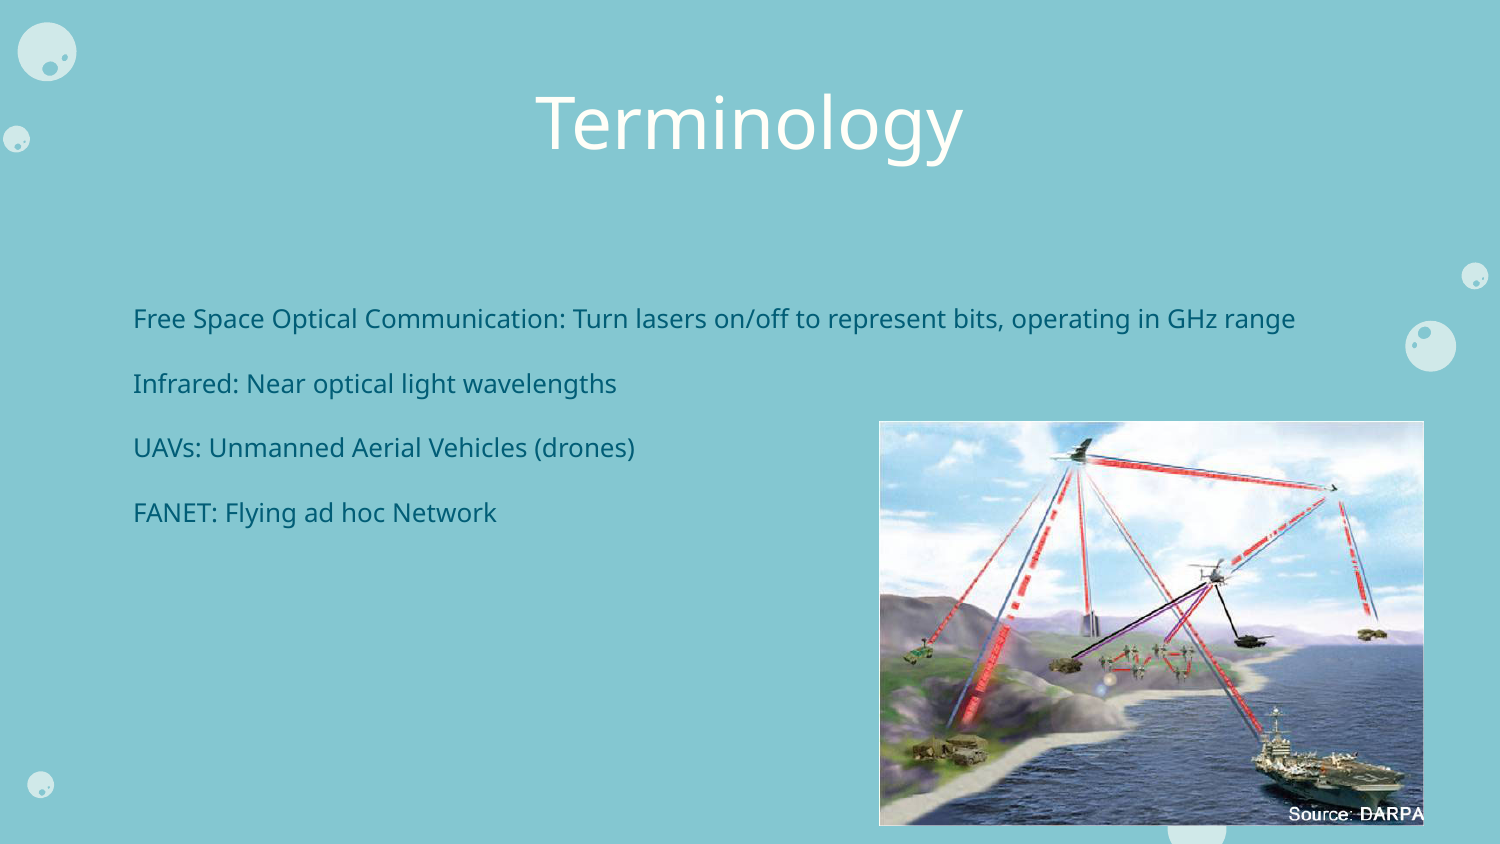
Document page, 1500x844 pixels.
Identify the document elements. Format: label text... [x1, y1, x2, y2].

list Free Space Optical Communication: Turn lasers on/off to represent bits, operating in GHz range Infrared: Near optical light wavelengths UAVs: Unmanned Aerial Vehicles (drones) FANET: Flying ad hoc Network [118, 199, 1382, 760]
title Terminology [118, 72, 1382, 167]
picture [879, 421, 1424, 826]
